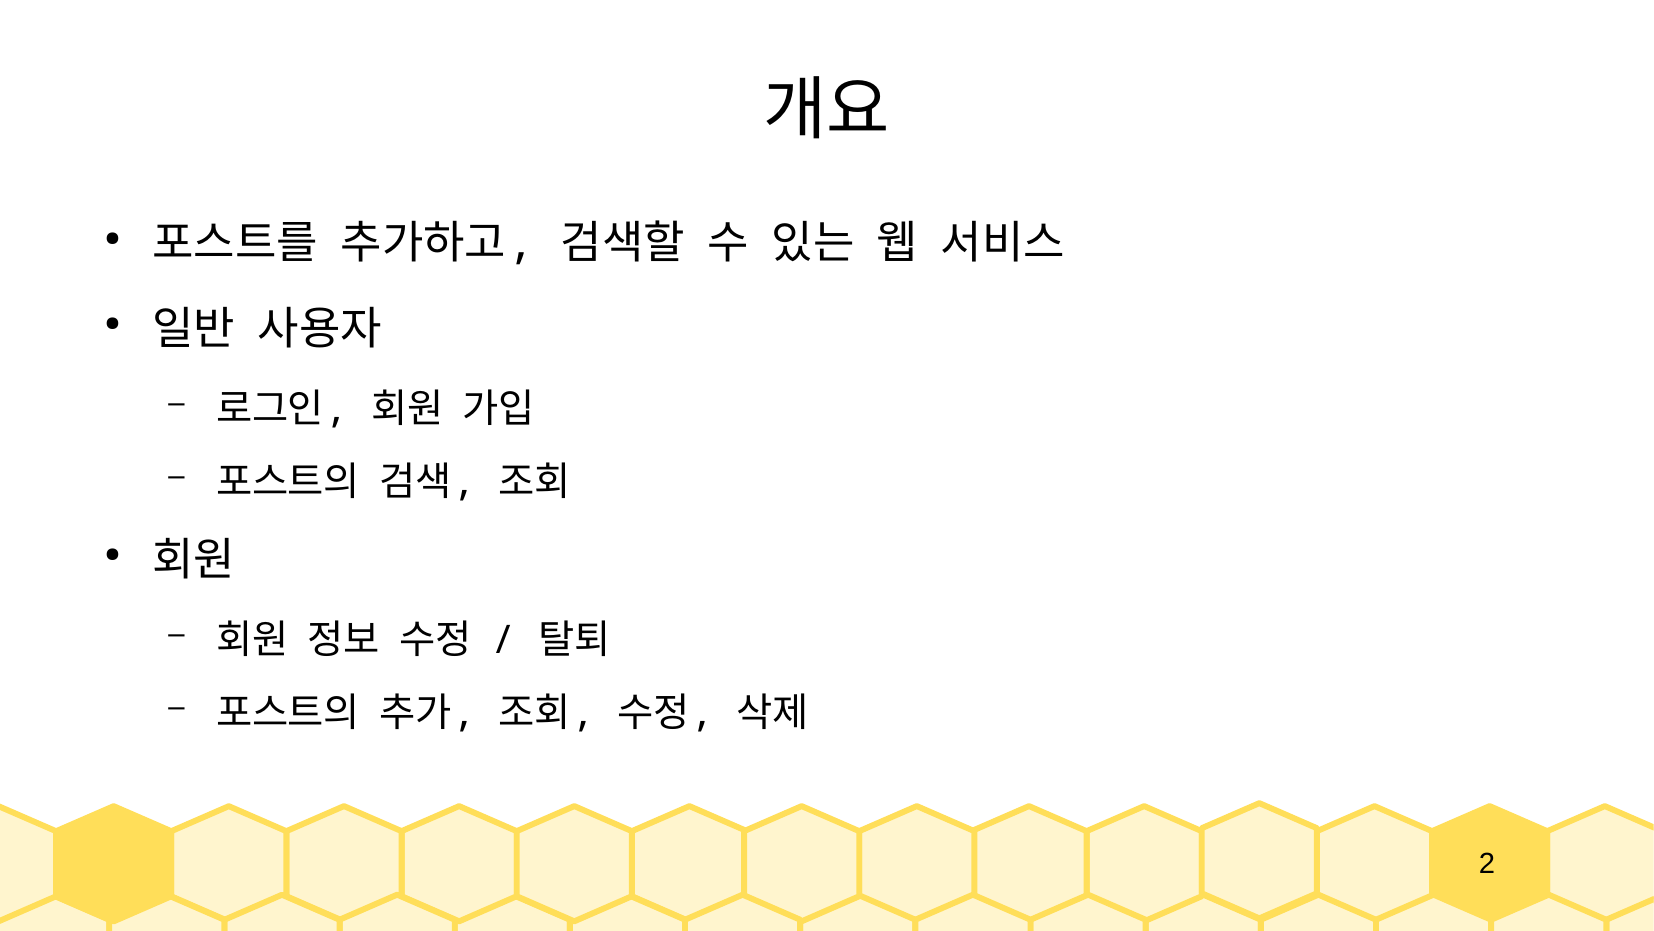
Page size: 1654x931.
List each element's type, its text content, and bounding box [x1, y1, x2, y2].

title 개요 [88, 29, 1565, 178]
list 포스트를 추가하고, 검색할 수 있는 웹 서비스 일반 사용자 로그인, 회원 가입 포스트의 검색, 조회 회원 회원 정보 수정 / 탈퇴 포스트의 추가, 조회, 수정, 삭제 [88, 206, 1565, 739]
